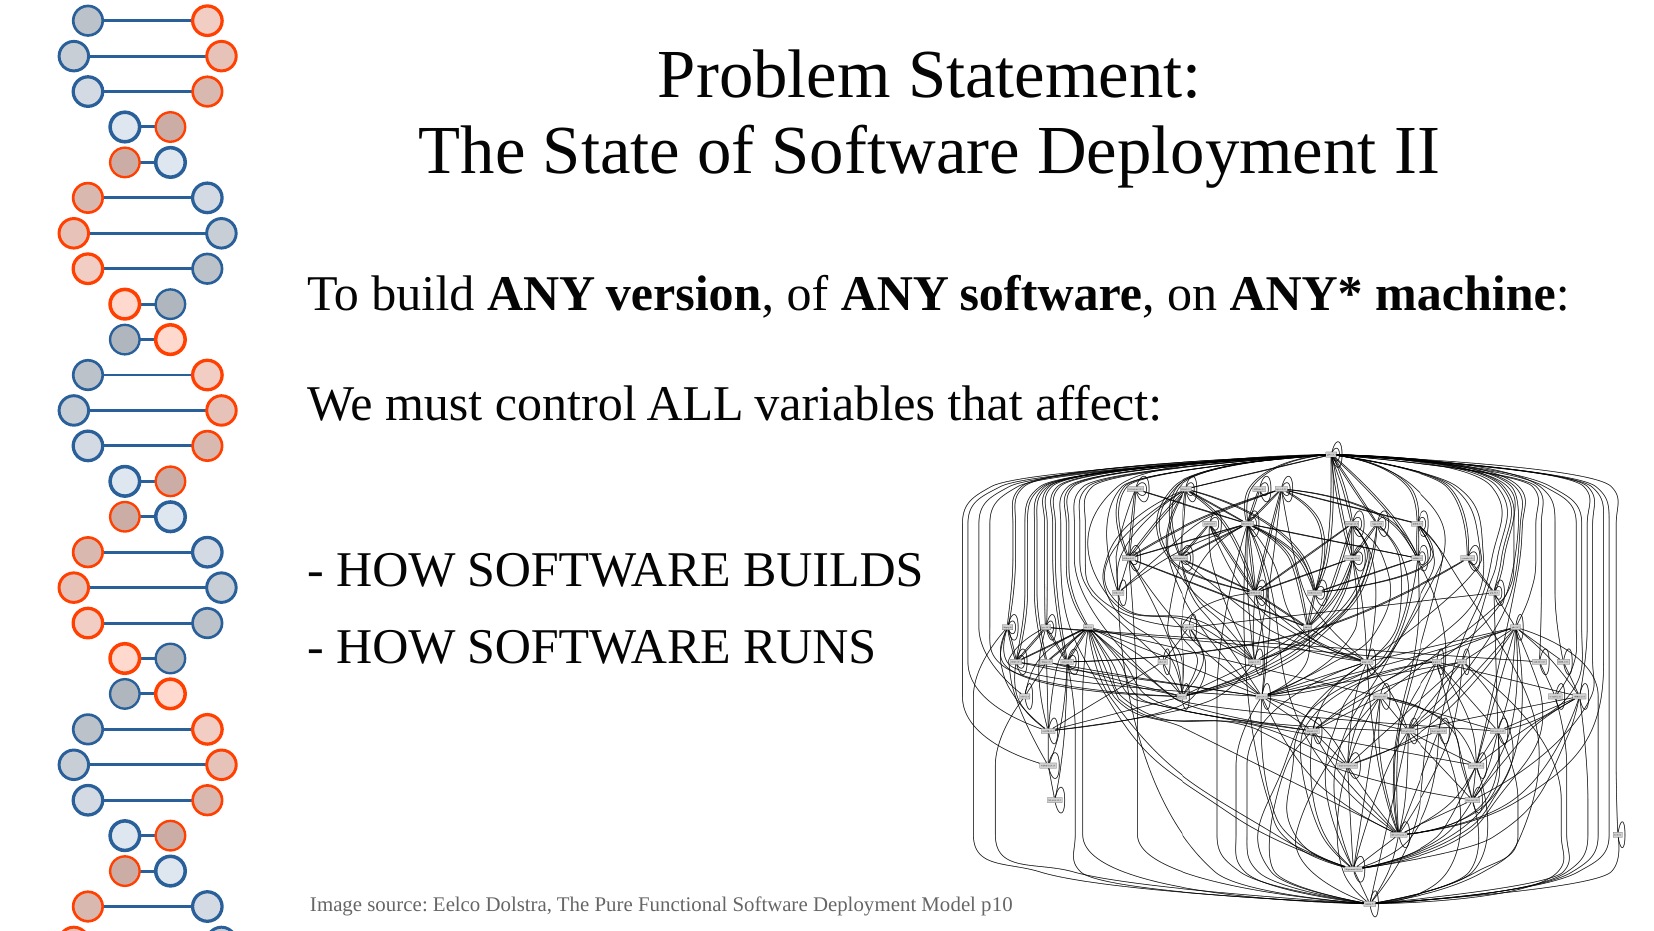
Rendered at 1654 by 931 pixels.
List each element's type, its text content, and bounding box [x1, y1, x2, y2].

picture [944, 436, 1654, 925]
list To build ANY version, of ANY software, on ANY* machine: We must control ALL variables that affect: - HOW SOFTWARE BUILDS - HOW SOFTWARE RUNS [236, 265, 1595, 806]
title Problem Statement: The State of Software Deployment II [265, 35, 1595, 189]
text_box Image source: Eelco Dolstra, The Pure Functional Software Deployment Model p10 [295, 885, 1034, 931]
